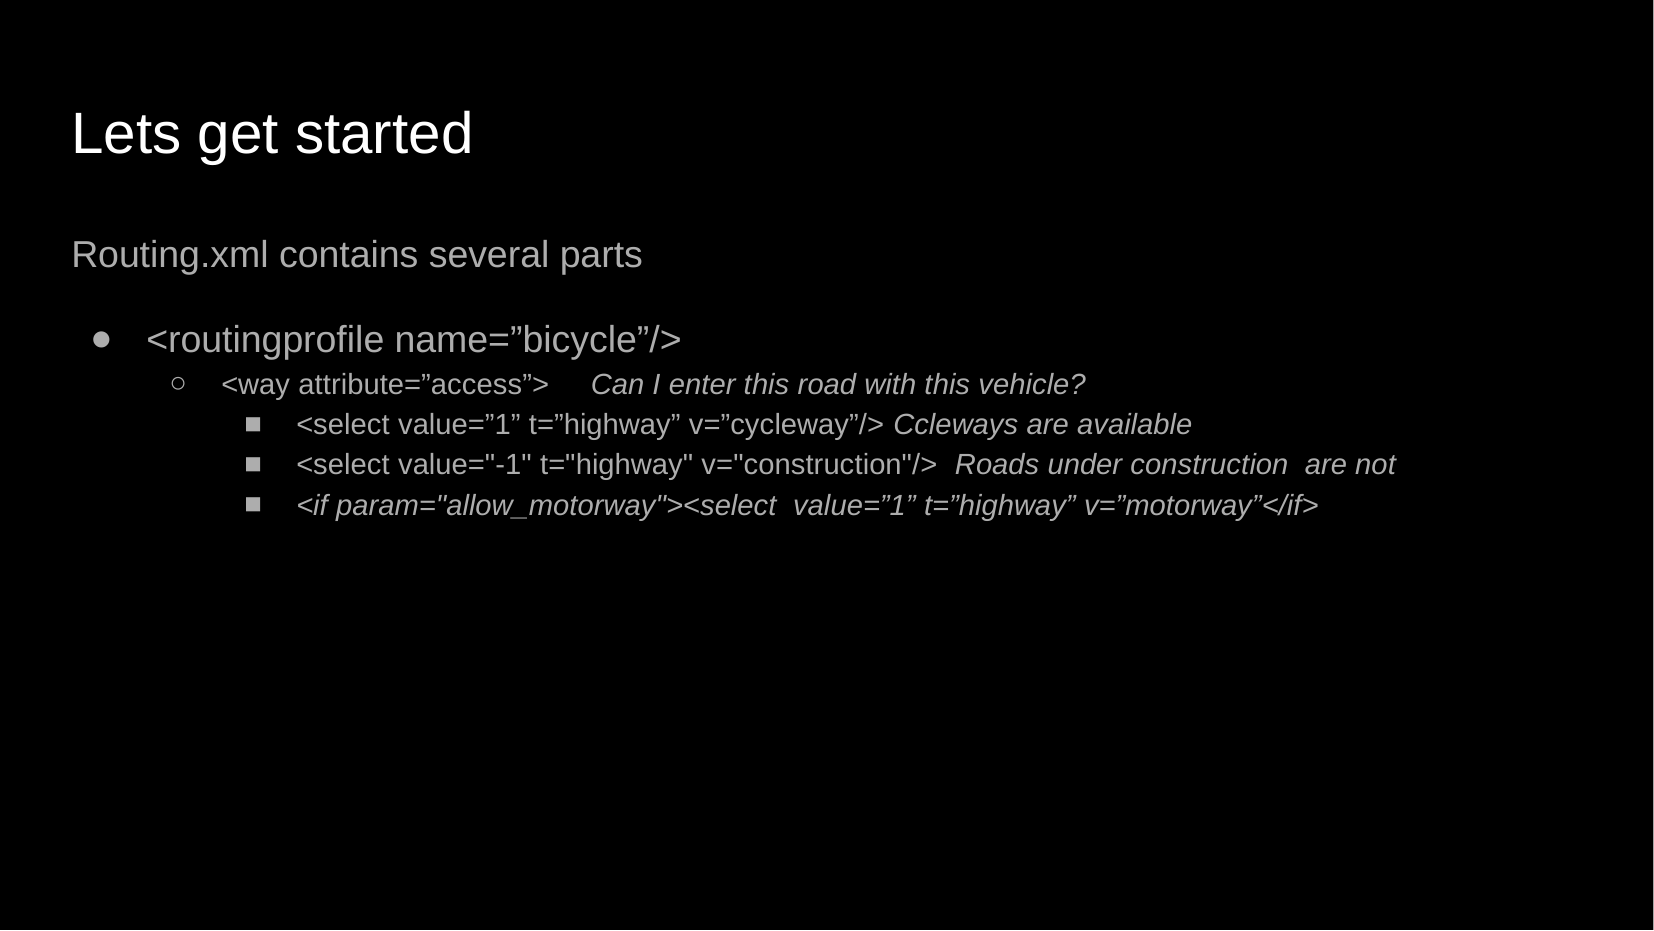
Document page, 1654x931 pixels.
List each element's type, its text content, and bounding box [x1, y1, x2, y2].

title Lets get started [56, 80, 1598, 184]
list Routing.xml contains several parts <routingprofile name=”bicycle”/> <way attribute=”access”> Can I enter this road with this vehicle? <select value=”1” t=”highway” v=”cycleway”/> Ccleways are available <select value="-1" t="highway" v="construction"/> Roads under construction are not <if param="allow_motorway"><select value=”1” t=”highway” v=”motorway”</if> [56, 208, 1598, 827]
